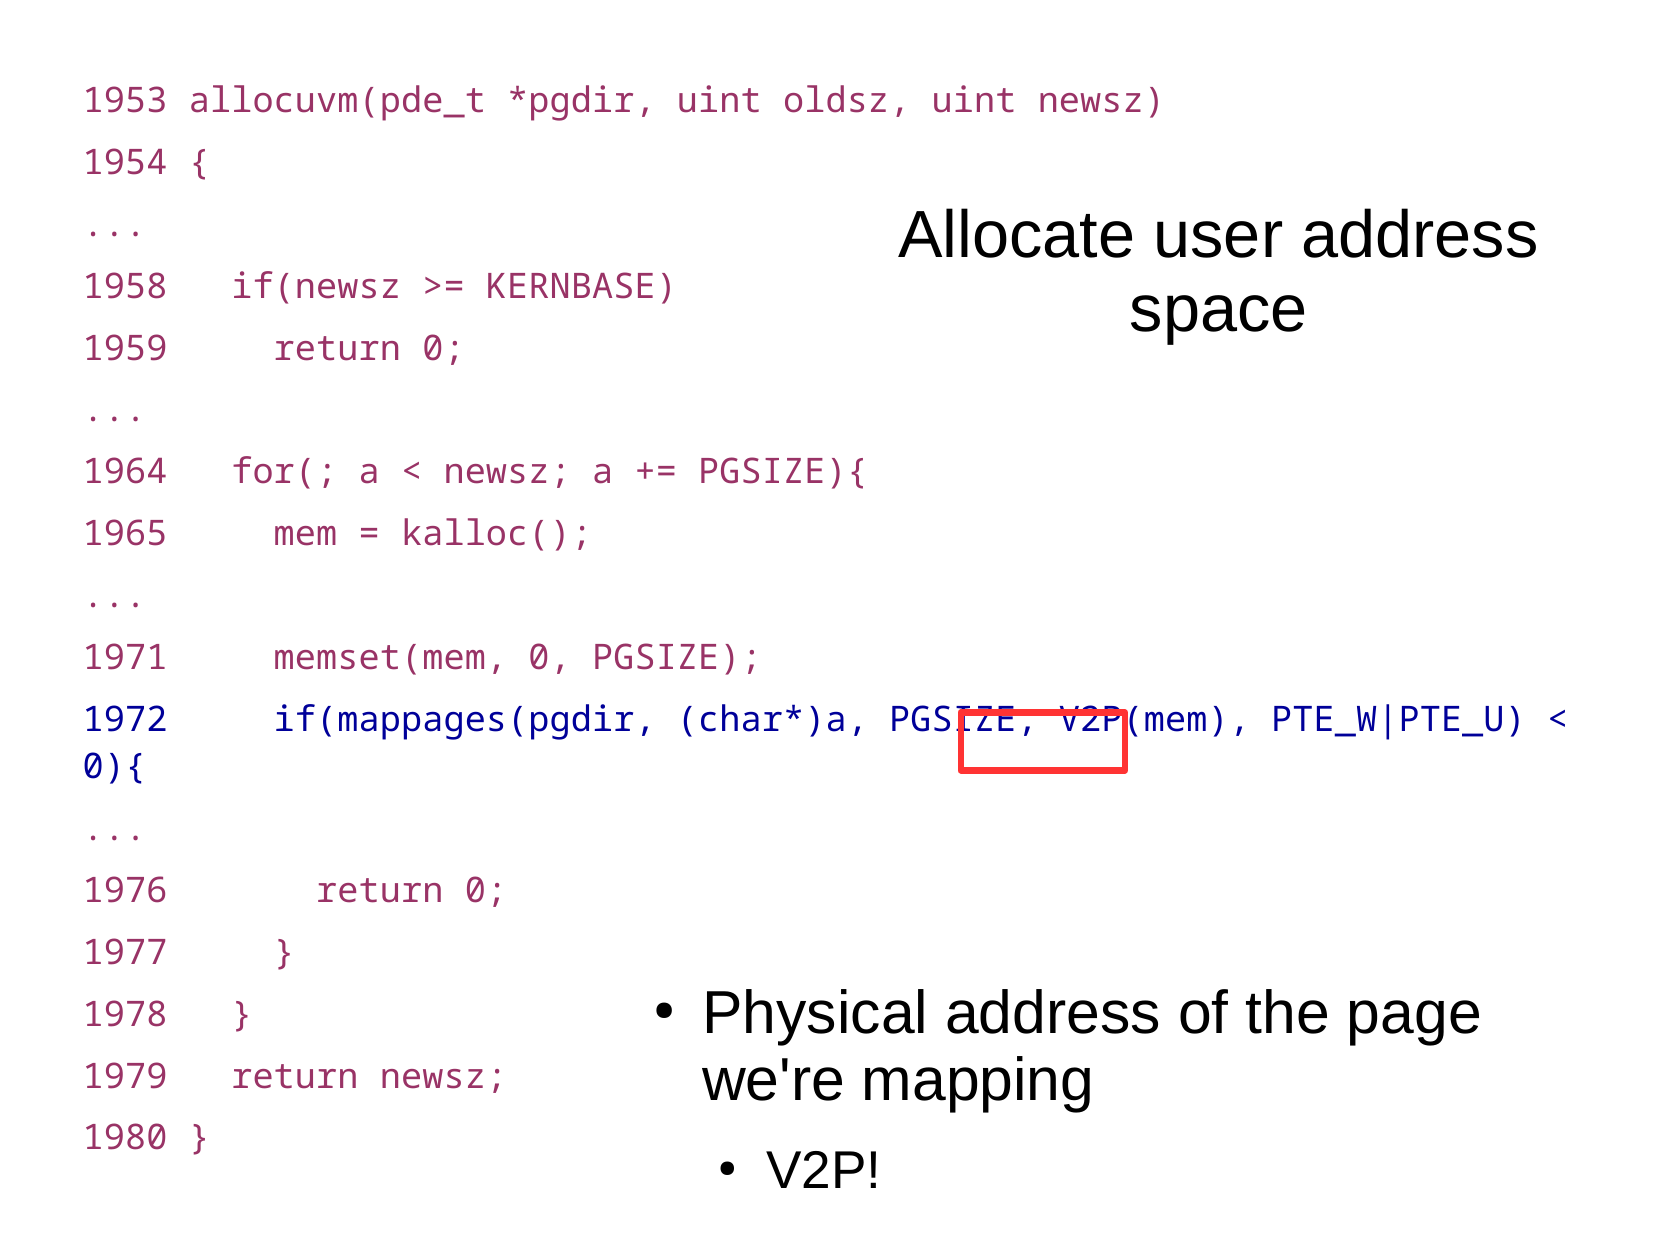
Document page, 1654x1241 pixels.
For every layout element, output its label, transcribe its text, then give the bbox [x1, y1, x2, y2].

list Physical address of the page we're mapping V2P! [637, 978, 1530, 1201]
list 1953 allocuvm(pde_t *pgdir, uint oldsz, uint newsz) 1954 { ... 1958 if(newsz >= KERNBASE) 1959 return 0; ... 1964 for(; a < newsz; a += PGSIZE){ 1965 mem = kalloc(); ... 1971 memset(mem, 0, PGSIZE); 1972 if(mappages(pgdir, (char*)a, PGSIZE, V2P(mem), PTE_W|PTE_U) < 0){ ... 1976 return 0; 1977 } 1978 } 1979 return newsz; 1980 } [82, 75, 1571, 1163]
title Allocate user address space [825, 167, 1613, 376]
